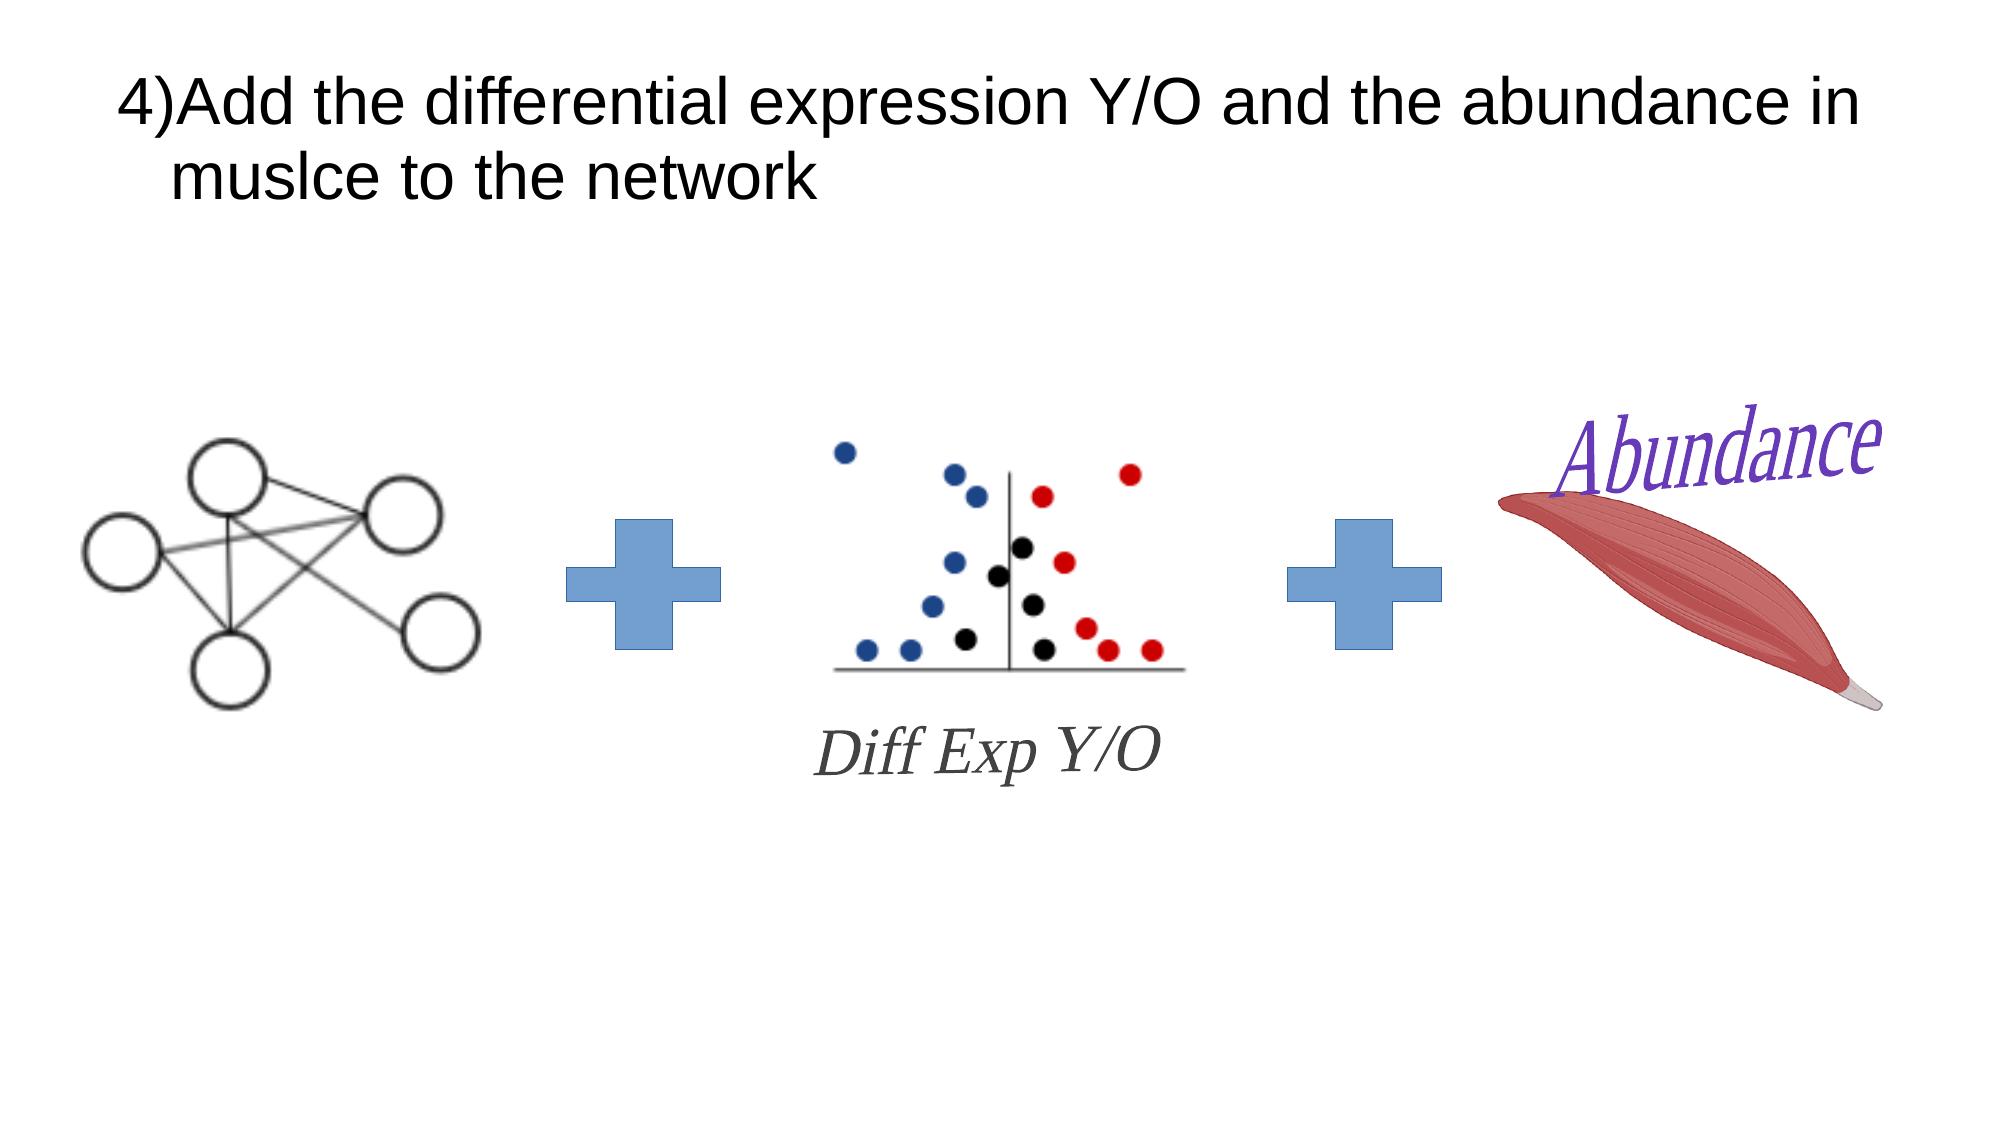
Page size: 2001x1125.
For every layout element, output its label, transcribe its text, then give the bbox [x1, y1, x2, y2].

text_box Diff Exp Y/O [897, 725, 927, 774]
picture [1651, 480, 1662, 484]
text_box Diff Exp Y/O [813, 730, 861, 776]
title Add the differential expression Y/O and the abundance in muslce to the network [99, 44, 1901, 233]
picture [1613, 480, 1627, 488]
text_box [1287, 519, 1442, 650]
text_box Diff Exp Y/O [933, 728, 975, 774]
text_box Diff Exp Y/O [1057, 726, 1102, 772]
picture [1477, 480, 1914, 721]
text_box Abundance [1714, 404, 1757, 485]
text_box Diff Exp Y/O [971, 741, 1008, 773]
picture [803, 389, 1252, 697]
text_box Diff Exp Y/O [1117, 725, 1161, 771]
text_box [566, 519, 721, 650]
text_box Abundance [1643, 436, 1679, 491]
text_box Abundance [1850, 419, 1882, 475]
text_box Abundance [1548, 420, 1601, 498]
text_box Diff Exp Y/O [1000, 740, 1037, 787]
text_box Abundance [1819, 422, 1853, 477]
text_box Abundance [1605, 414, 1642, 494]
text_box Abundance [1777, 424, 1817, 480]
text_box Diff Exp Y/O [858, 743, 876, 775]
text_box Diff Exp Y/O [1093, 725, 1122, 772]
text_box Abundance [1673, 432, 1713, 488]
picture [47, 437, 574, 756]
text_box Diff Exp Y/O [877, 726, 907, 775]
text_box Abundance [1748, 427, 1781, 483]
